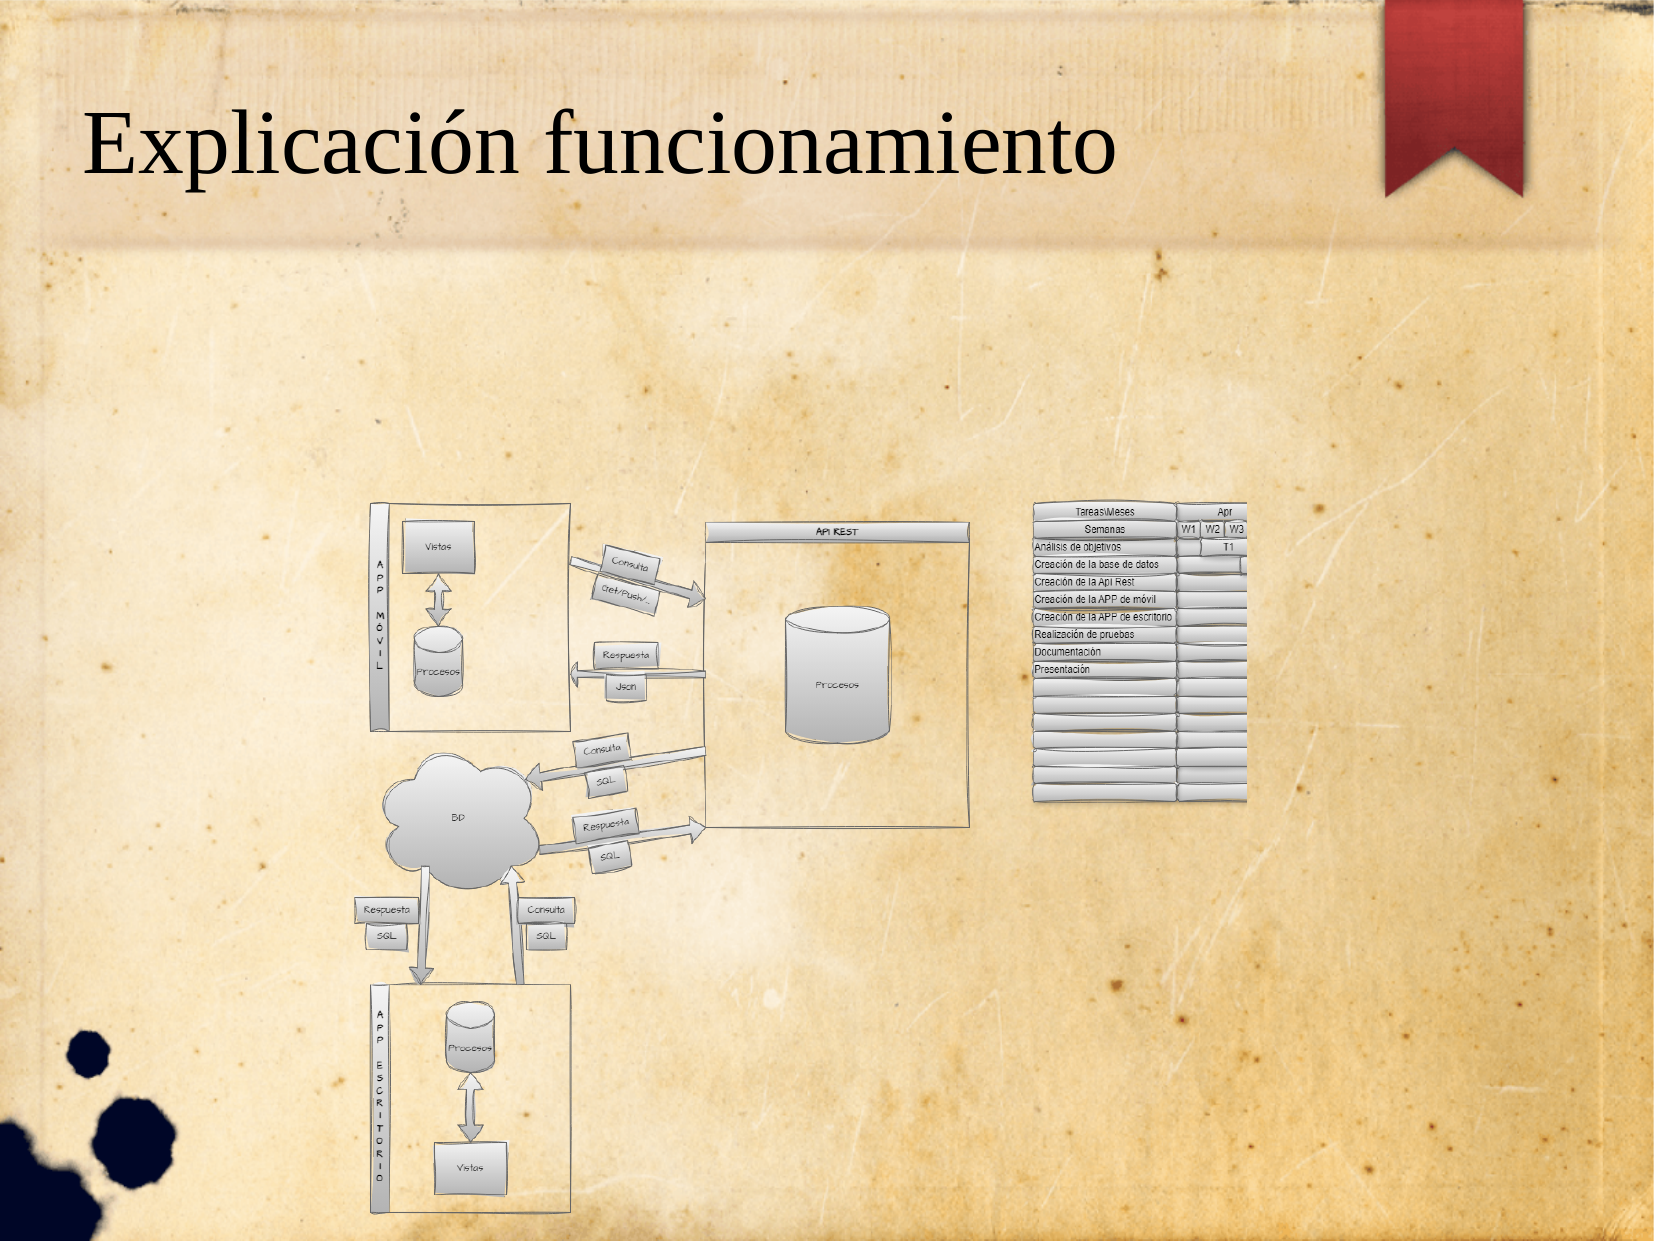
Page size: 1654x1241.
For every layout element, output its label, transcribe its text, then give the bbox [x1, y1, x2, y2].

picture [0, 0, 1654, 1241]
title Explicación funcionamiento [82, 49, 1347, 237]
